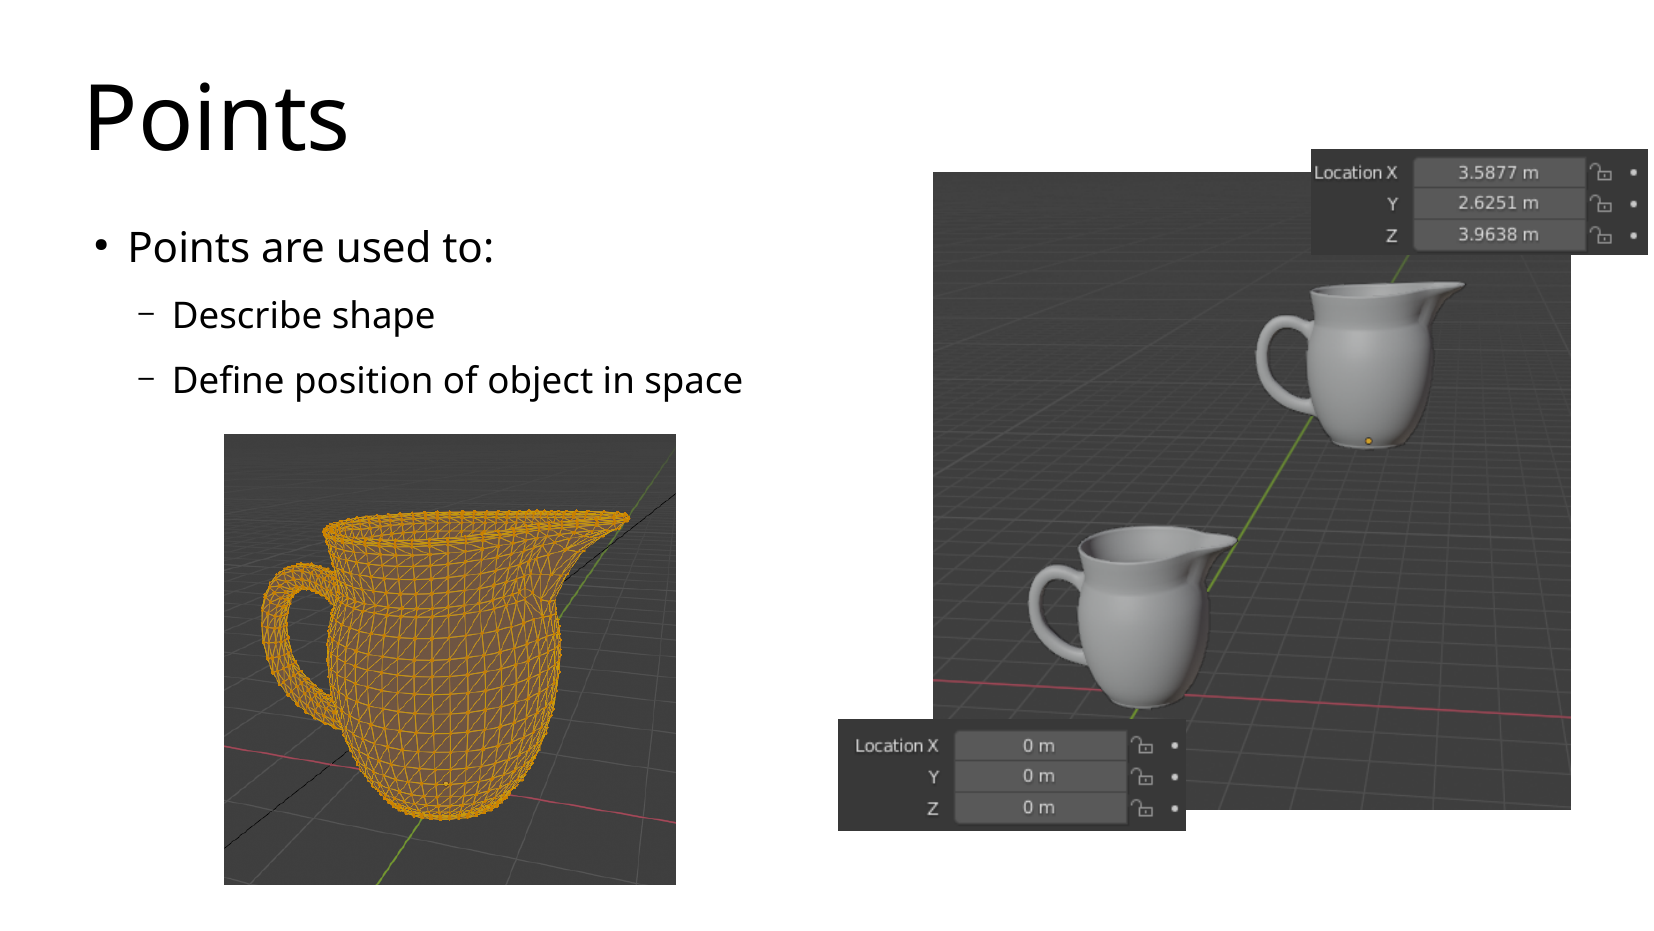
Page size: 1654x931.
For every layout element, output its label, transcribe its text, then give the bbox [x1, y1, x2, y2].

picture [838, 149, 1648, 831]
list Points are used to: Describe shape Define position of object in space [82, 217, 933, 406]
picture [224, 434, 676, 886]
title Points [82, 37, 1571, 193]
